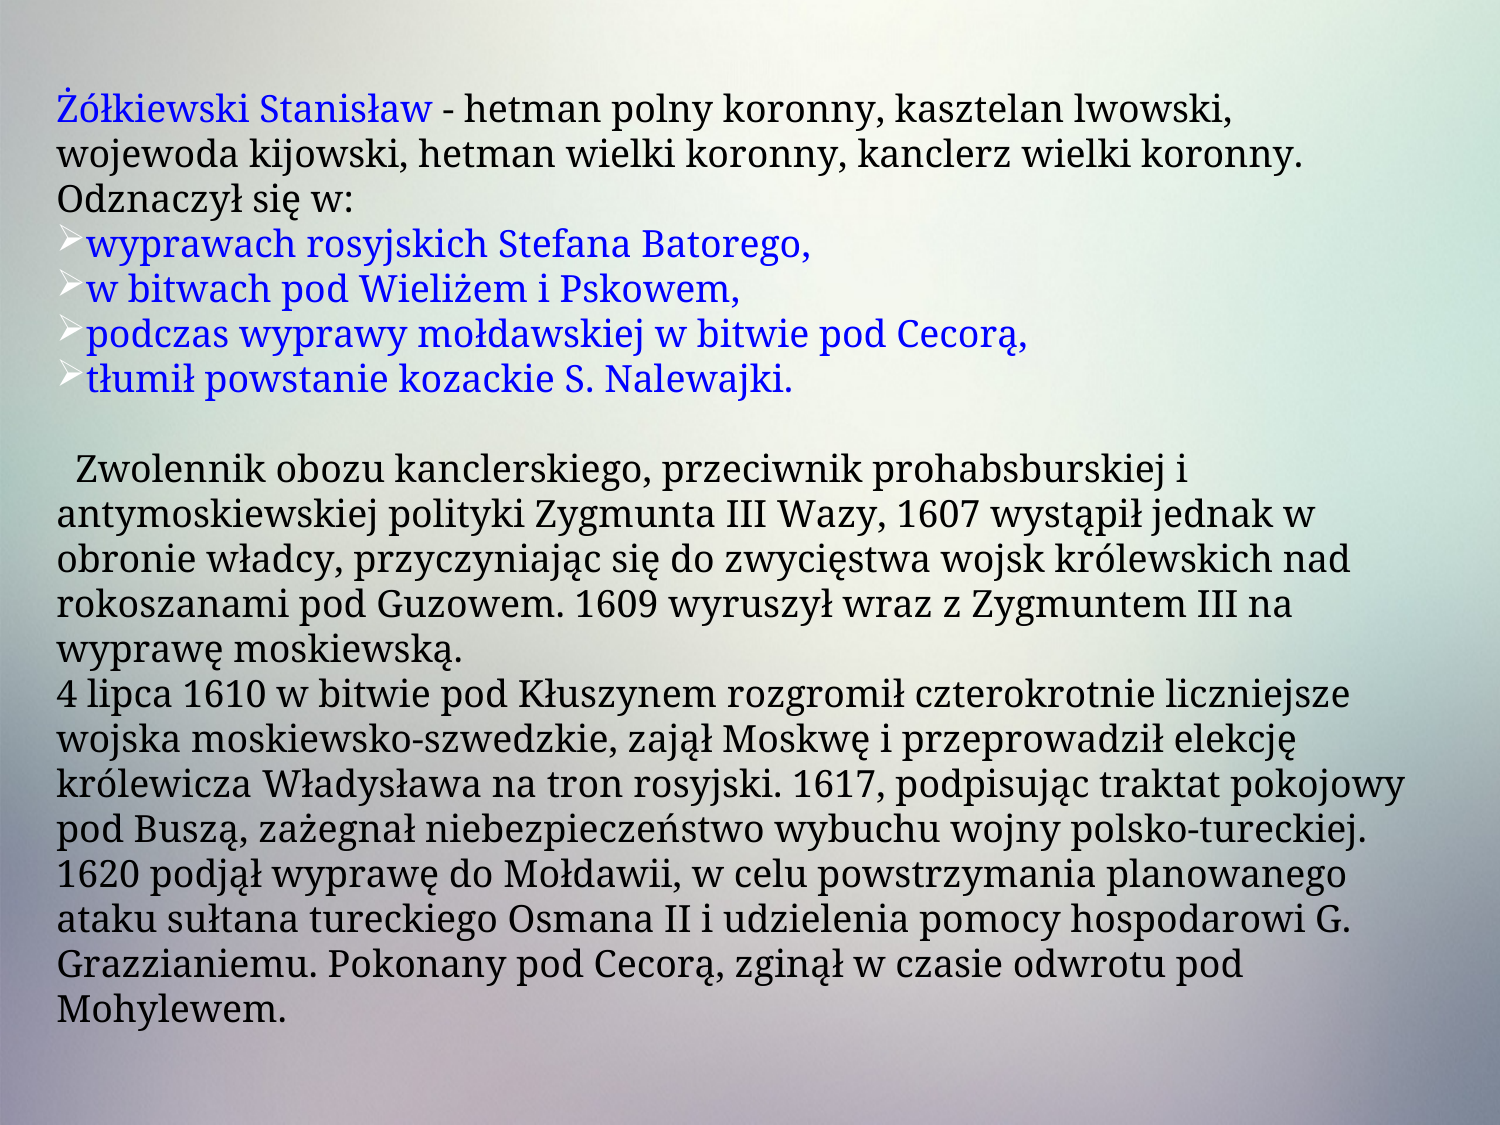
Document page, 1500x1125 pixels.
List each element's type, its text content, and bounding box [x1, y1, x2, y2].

picture [0, 0, 1500, 1125]
text_box Żółkiewski Stanisław - hetman polny koronny, kasztelan lwowski, wojewoda kijowski, hetman wielki koronny, kanclerz wielki koronny. Odznaczył się w: wyprawach rosyjskich Stefana Batorego, w bitwach pod Wieliżem i Pskowem, podczas wyprawy mołdawskiej w bitwie pod Cecorą, tłumił powstanie kozackie S. Nalewajki. Zwolennik obozu kanclerskiego, przeciwnik prohabsburskiej i antymoskiewskiej polityki Zygmunta III Wazy, 1607 wystąpił jednak w obronie władcy, przyczyniając się do zwycięstwa wojsk królewskich nad rokoszanami pod Guzowem. 1609 wyruszył wraz z Zygmuntem III na wyprawę moskiewską. 4 lipca 1610 w bitwie pod Kłuszynem rozgromił czterokrotnie liczniejsze wojska moskiewsko-szwedzkie, zajął Moskwę i przeprowadził elekcję królewicza Władysława na tron rosyjski. 1617, podpisując traktat pokojowy pod Buszą, zażegnał niebezpieczeństwo wybuchu wojny polsko-tureckiej. 1620 podjął wyprawę do Mołdawii, w celu powstrzymania planowanego ataku sułtana tureckiego Osmana II i udzielenia pomocy hospodarowi G. Grazzianiemu. Pokonany pod Cecorą, zginął w czasie odwrotu pod Mohylewem. [41, 78, 1433, 1038]
